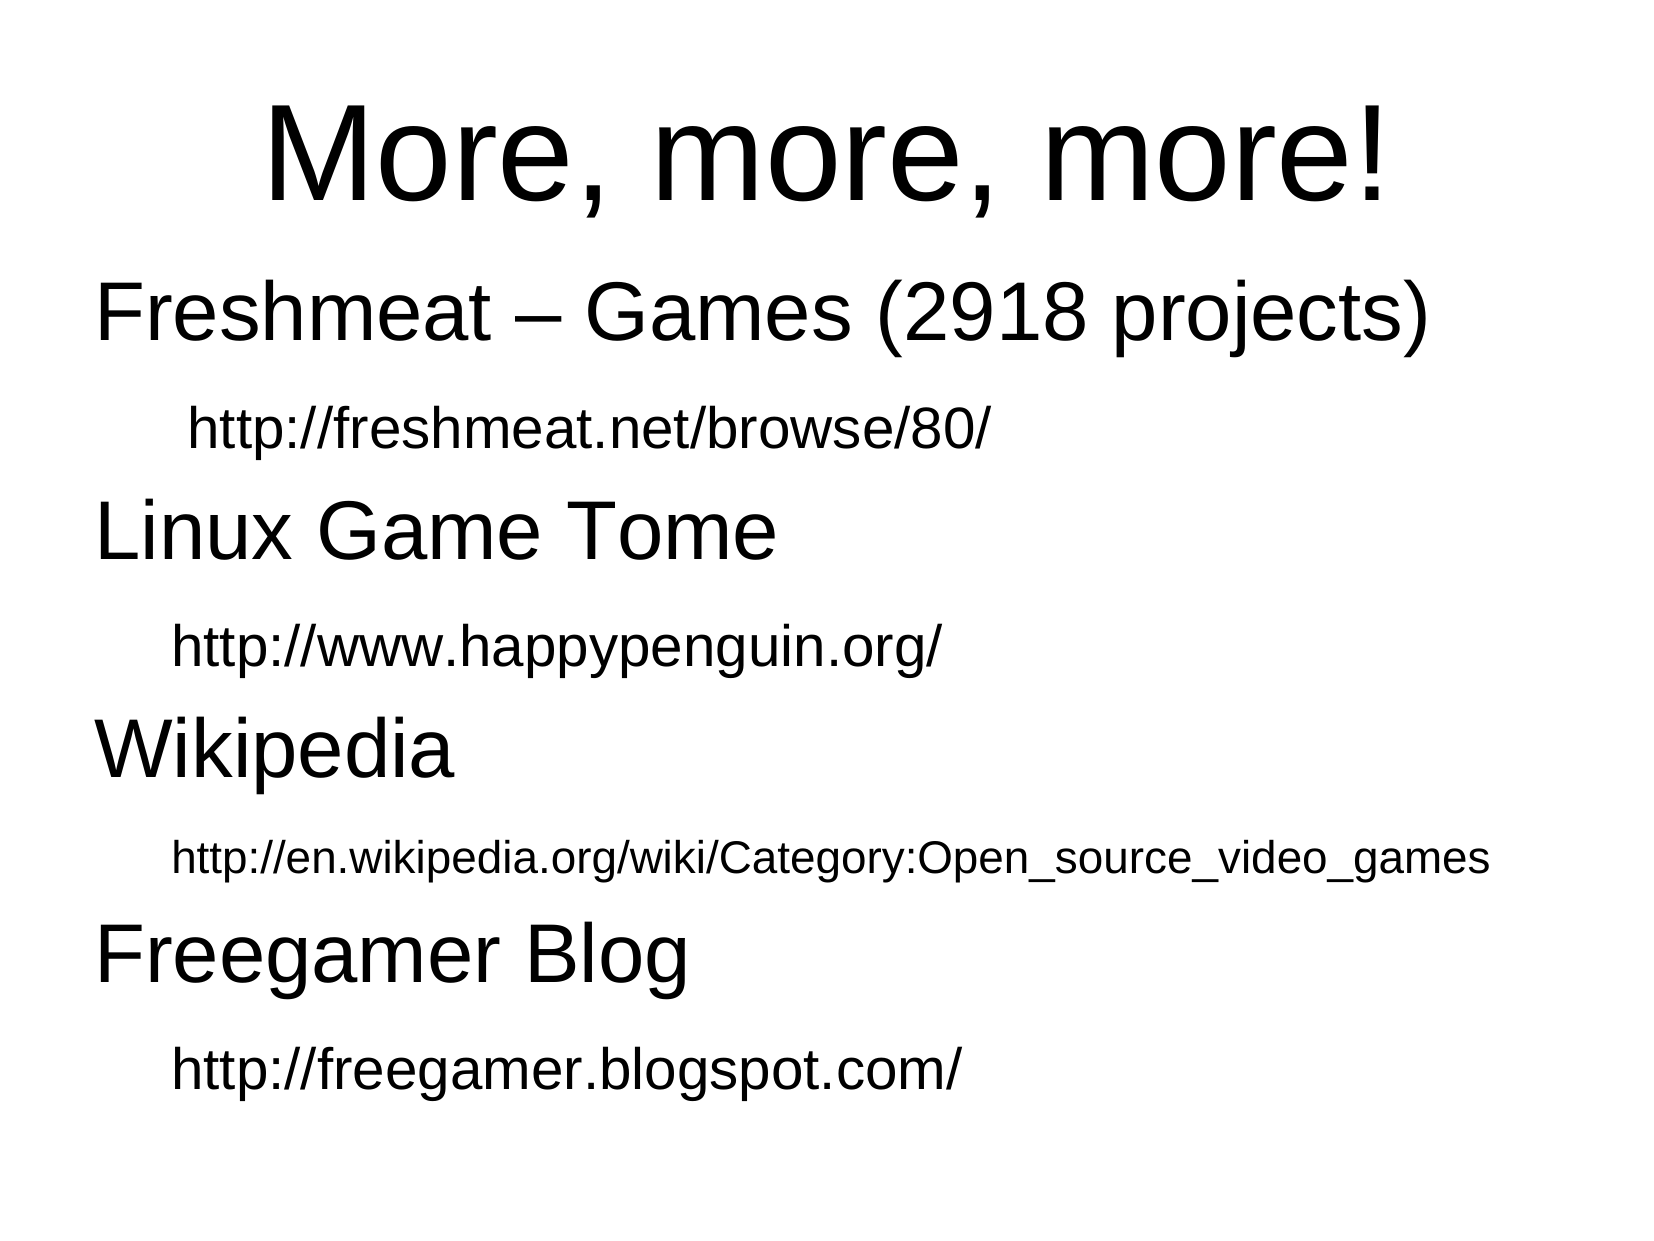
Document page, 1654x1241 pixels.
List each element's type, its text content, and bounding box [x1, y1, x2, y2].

title More, more, more! [82, 56, 1571, 250]
list Freshmeat – Games (2918 projects) http://freshmeat.net/browse/80/ Linux Game Tome http://www.happypenguin.org/ Wikipedia http://en.wikipedia.org/wiki/Category:Open_source_video_games Freegamer Blog http://freegamer.blogspot.com/ [76, 265, 1565, 1103]
